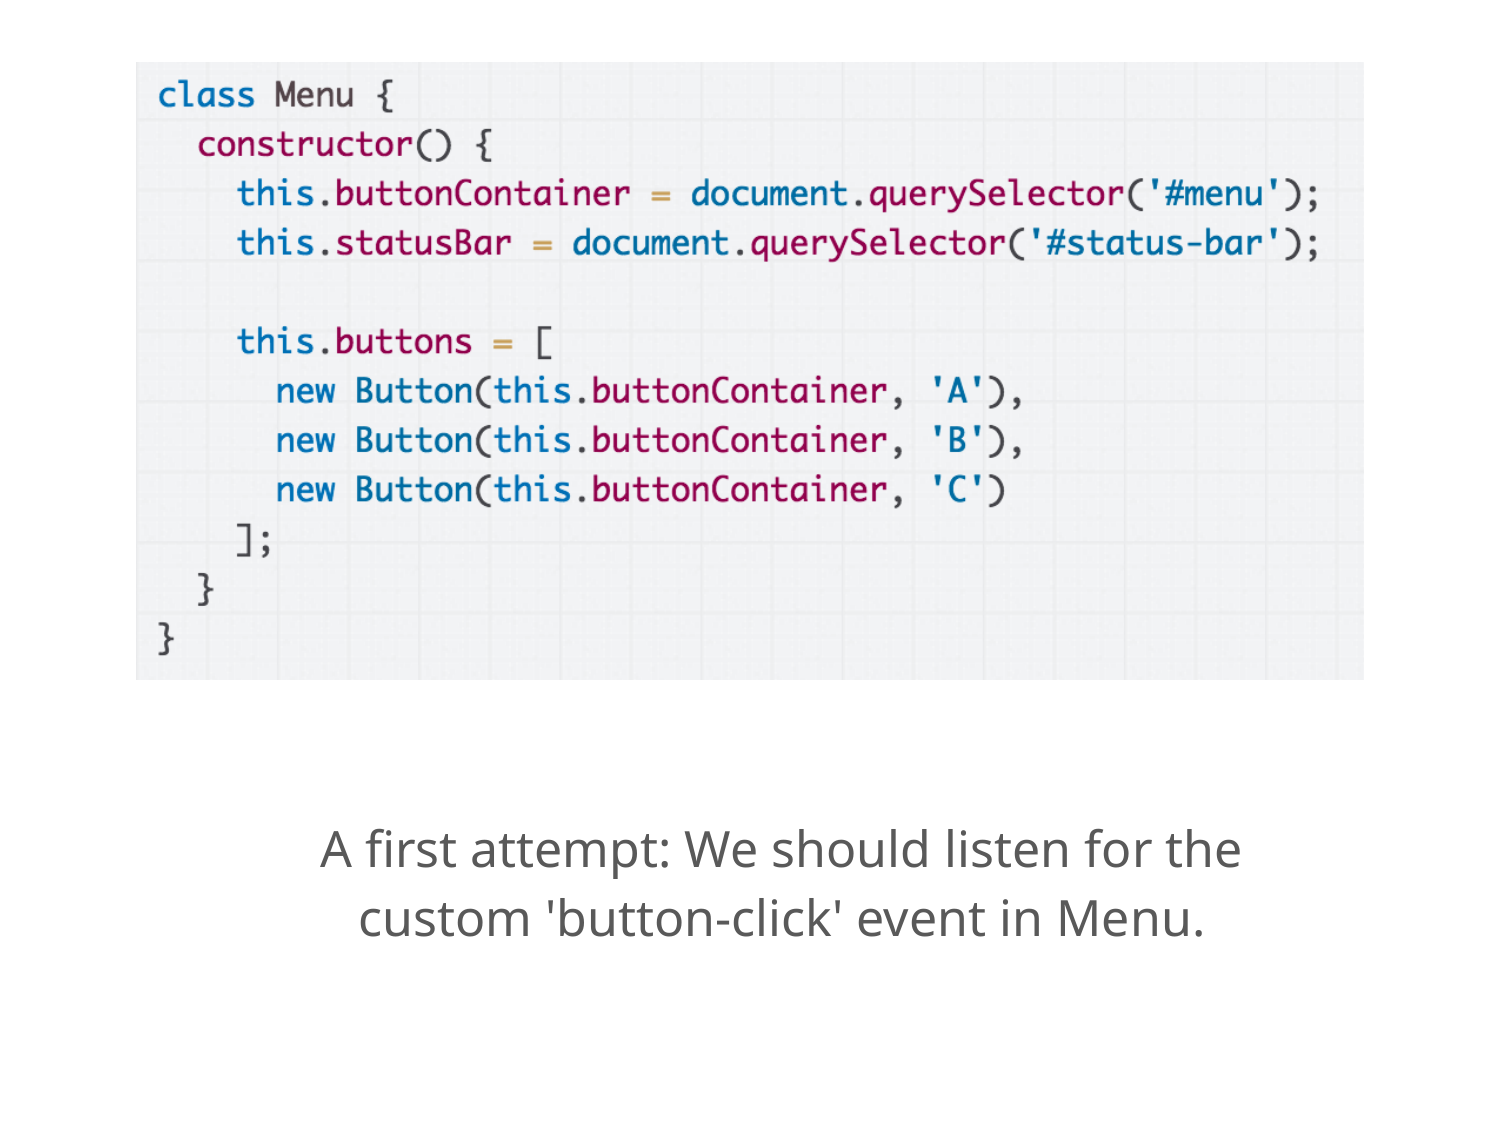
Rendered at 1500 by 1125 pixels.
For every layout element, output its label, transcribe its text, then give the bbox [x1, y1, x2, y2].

list A first attempt: We should listen for the custom 'button-click' event in Menu. [229, 793, 1335, 986]
picture [136, 62, 1364, 680]
